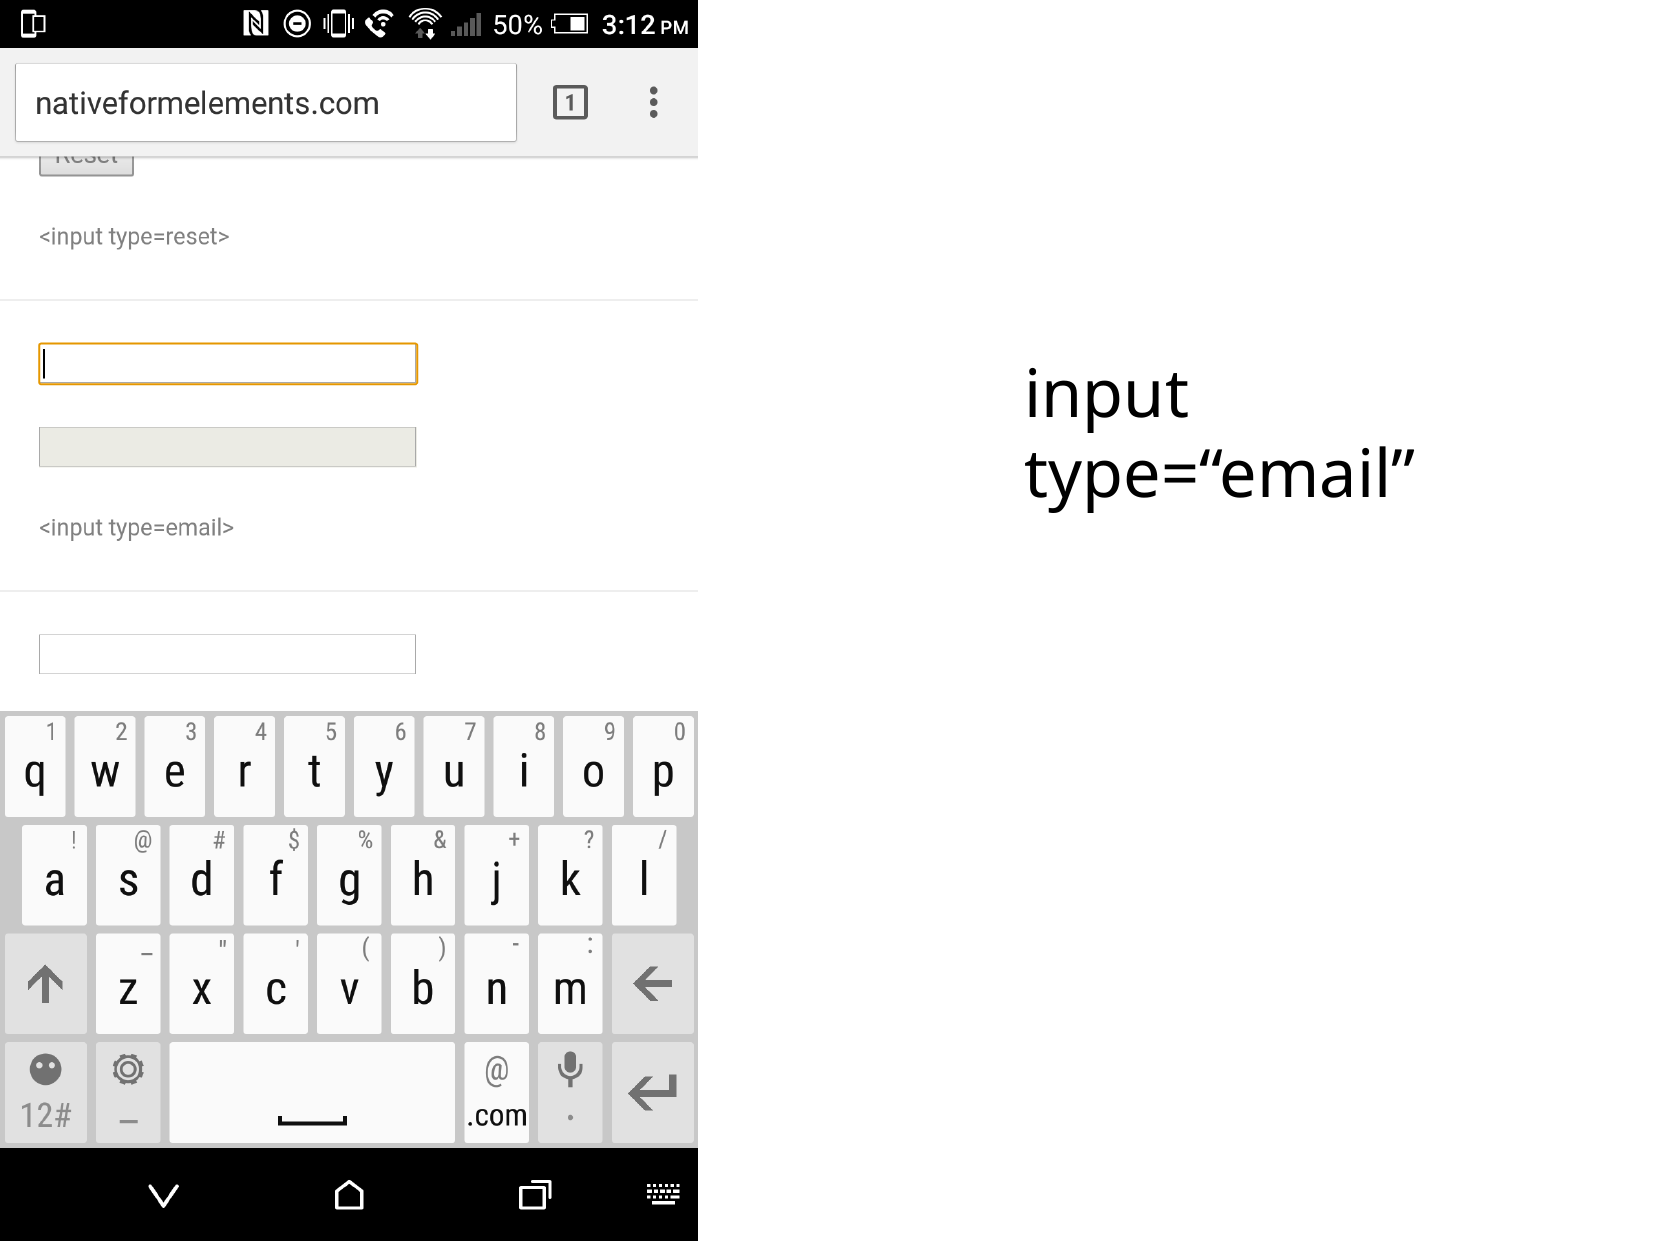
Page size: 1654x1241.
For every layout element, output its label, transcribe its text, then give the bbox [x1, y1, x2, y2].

picture [0, 0, 698, 1241]
text_box input type=“email” [1009, 343, 1568, 440]
